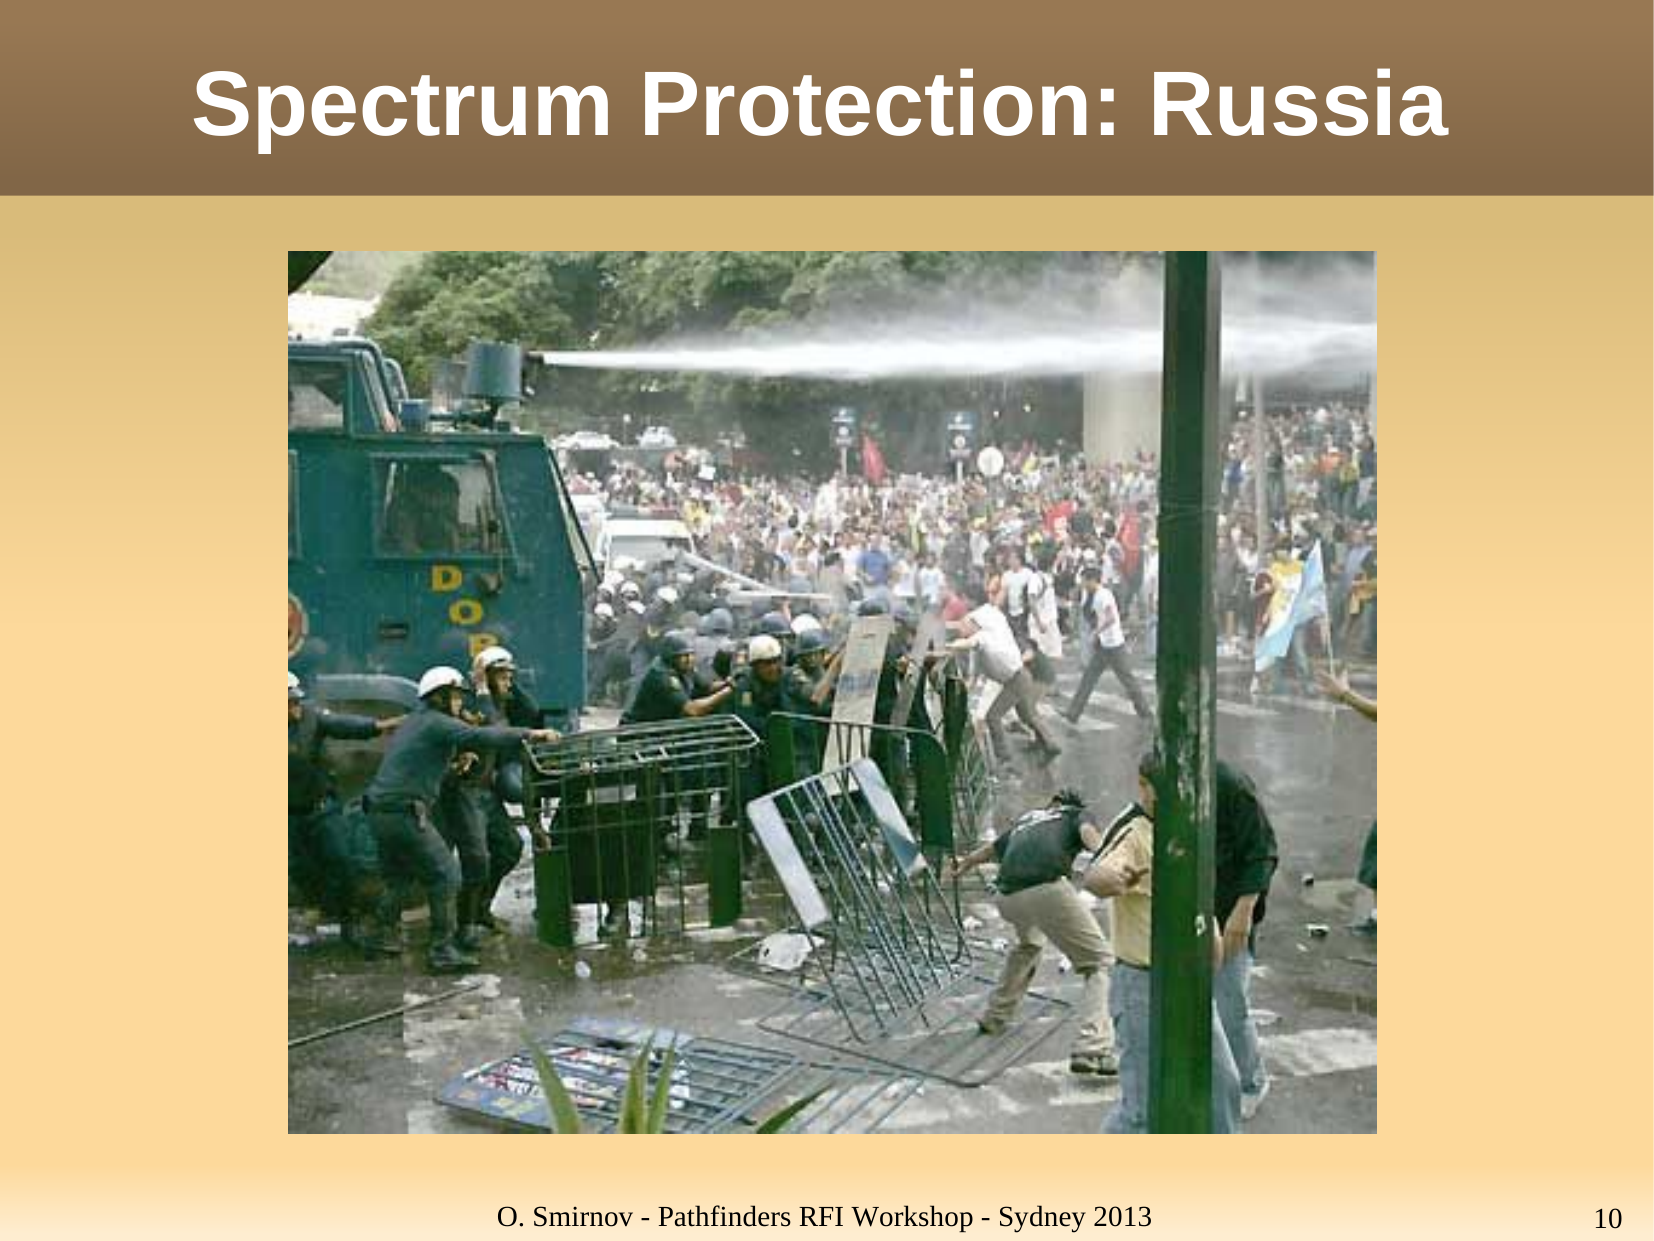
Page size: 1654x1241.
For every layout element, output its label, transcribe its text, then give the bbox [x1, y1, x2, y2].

picture [0, 0, 1654, 1241]
title Spectrum Protection: Russia [76, 0, 1565, 208]
